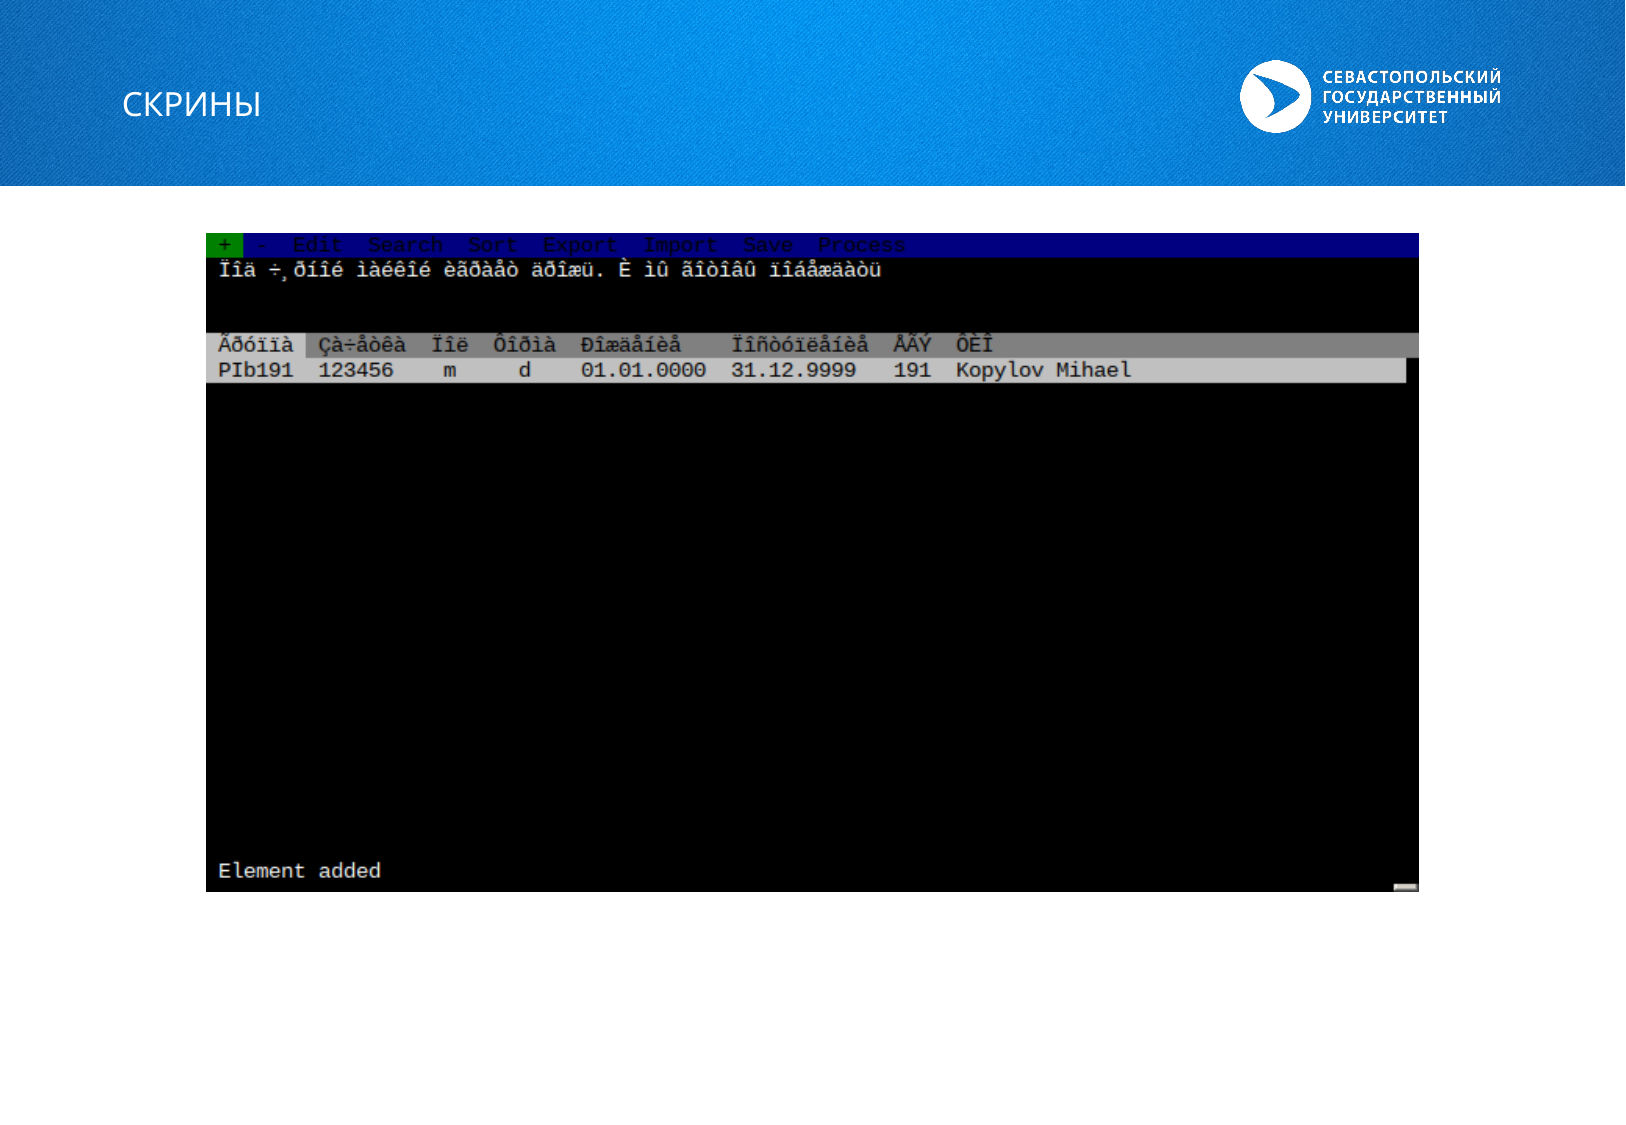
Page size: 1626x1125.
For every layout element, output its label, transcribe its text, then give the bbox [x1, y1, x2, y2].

text_box СКРИНЫ [107, 80, 1012, 131]
picture [0, 0, 1625, 186]
picture [206, 233, 1419, 892]
